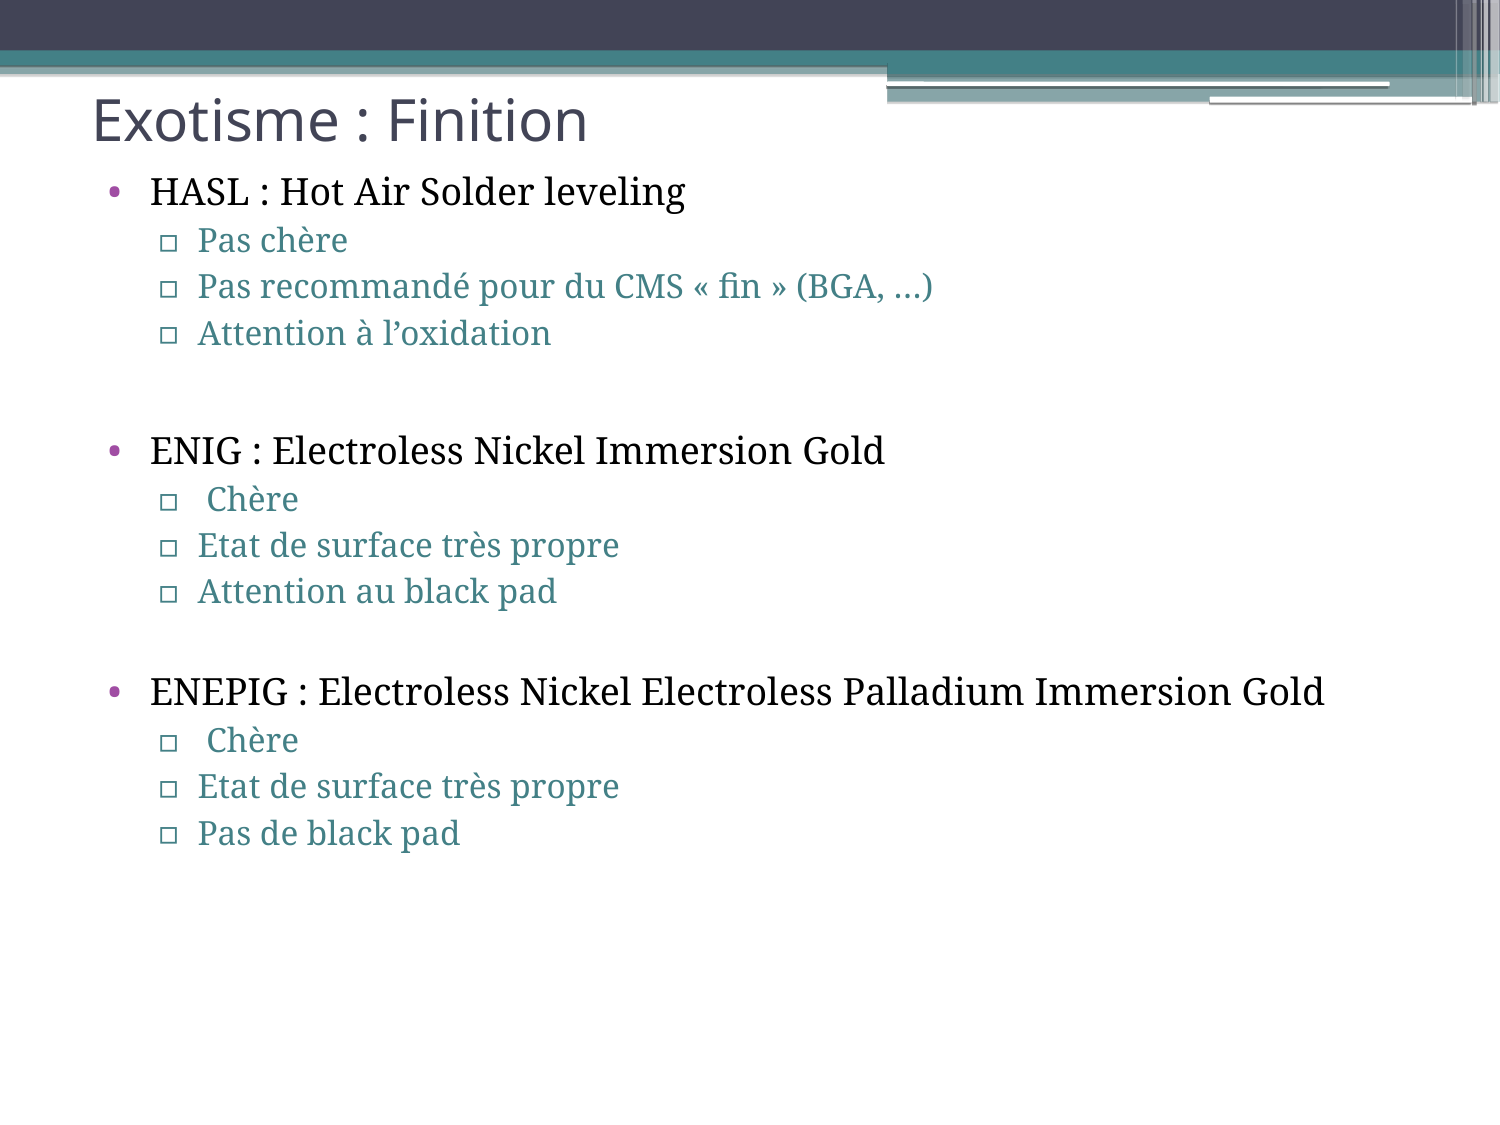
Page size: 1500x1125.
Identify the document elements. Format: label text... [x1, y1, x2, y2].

list HASL : Hot Air Solder leveling Pas chère Pas recommandé pour du CMS « fin » (BGA, …) Attention à l’oxidation ENIG : Electroless Nickel Immersion Gold Chère Etat de surface très propre Attention au black pad ENEPIG : Electroless Nickel Electroless Palladium Immersion Gold Chère Etat de surface très propre Pas de black pad [75, 160, 1425, 1079]
title Exotisme : Finition [76, 30, 1427, 206]
